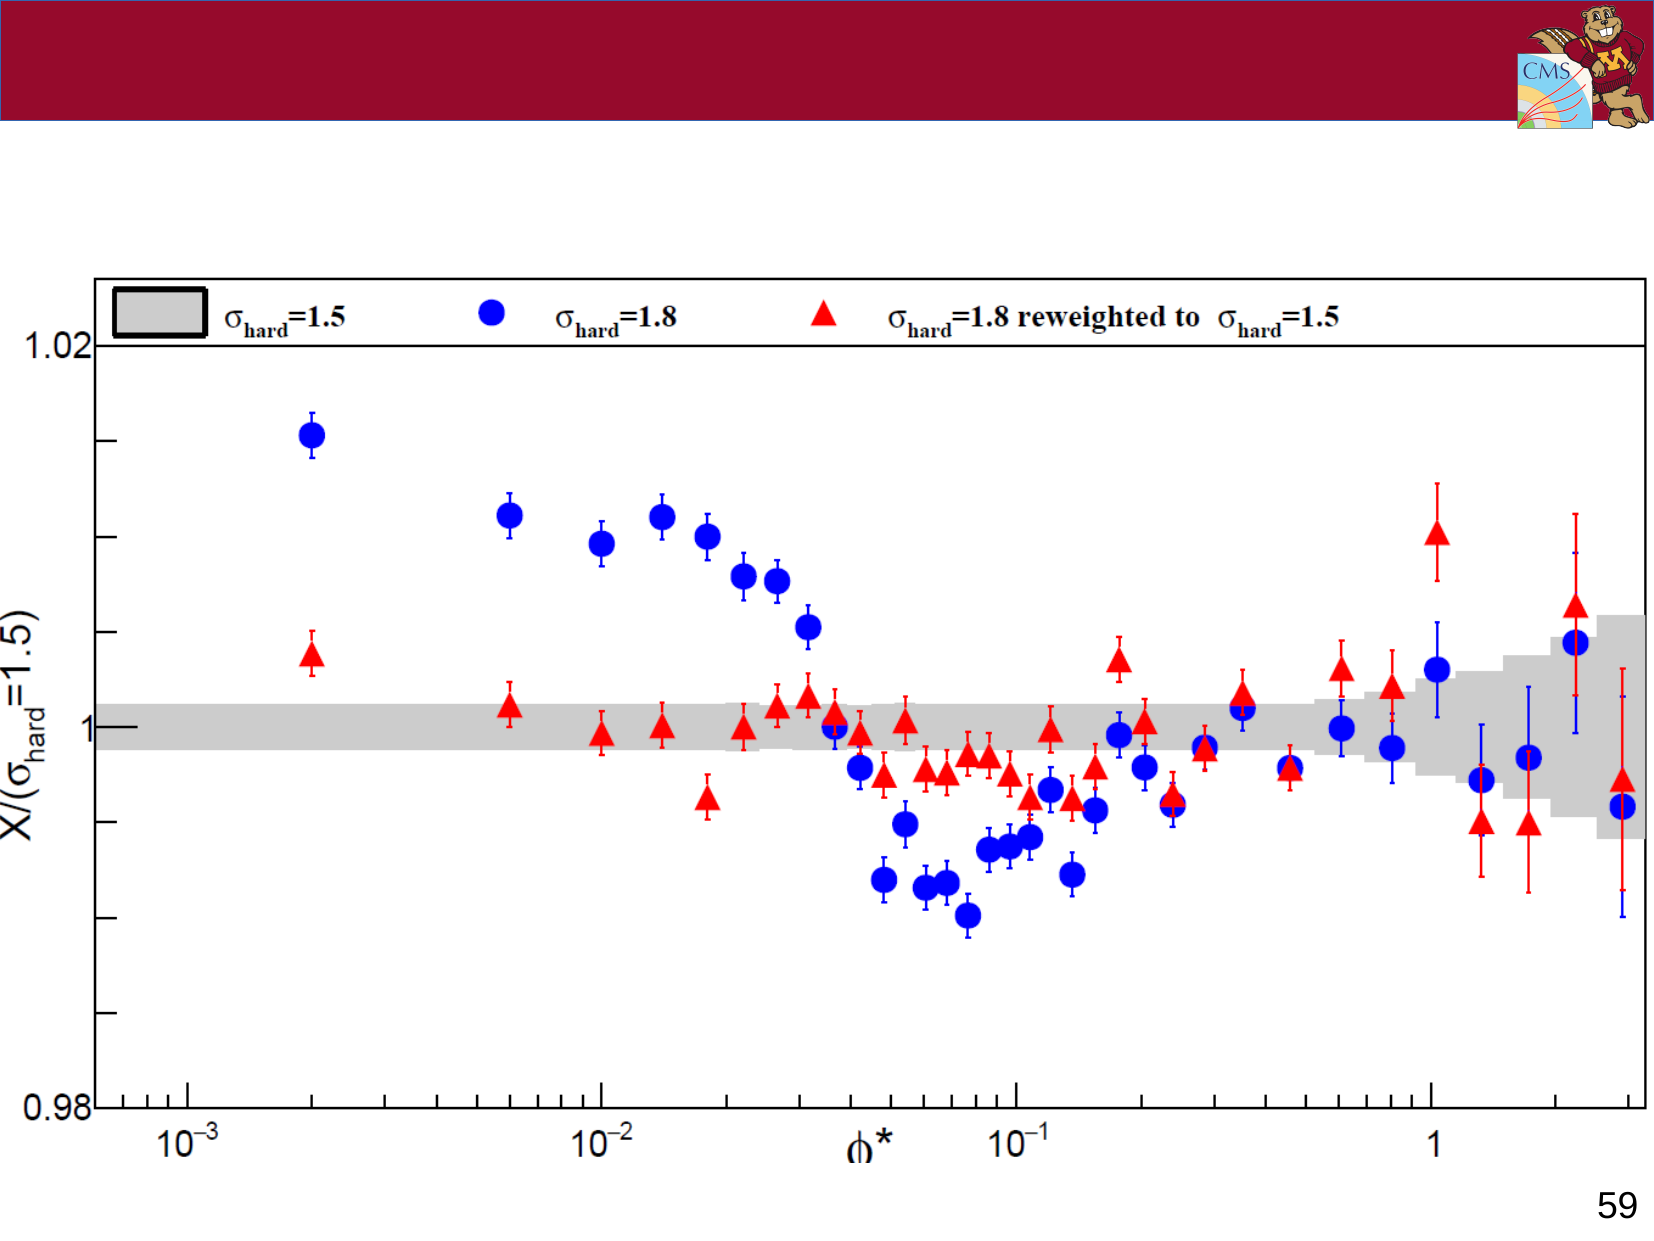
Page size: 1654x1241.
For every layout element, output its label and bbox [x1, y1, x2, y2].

picture [1515, 0, 1652, 135]
picture [0, 262, 1654, 1163]
